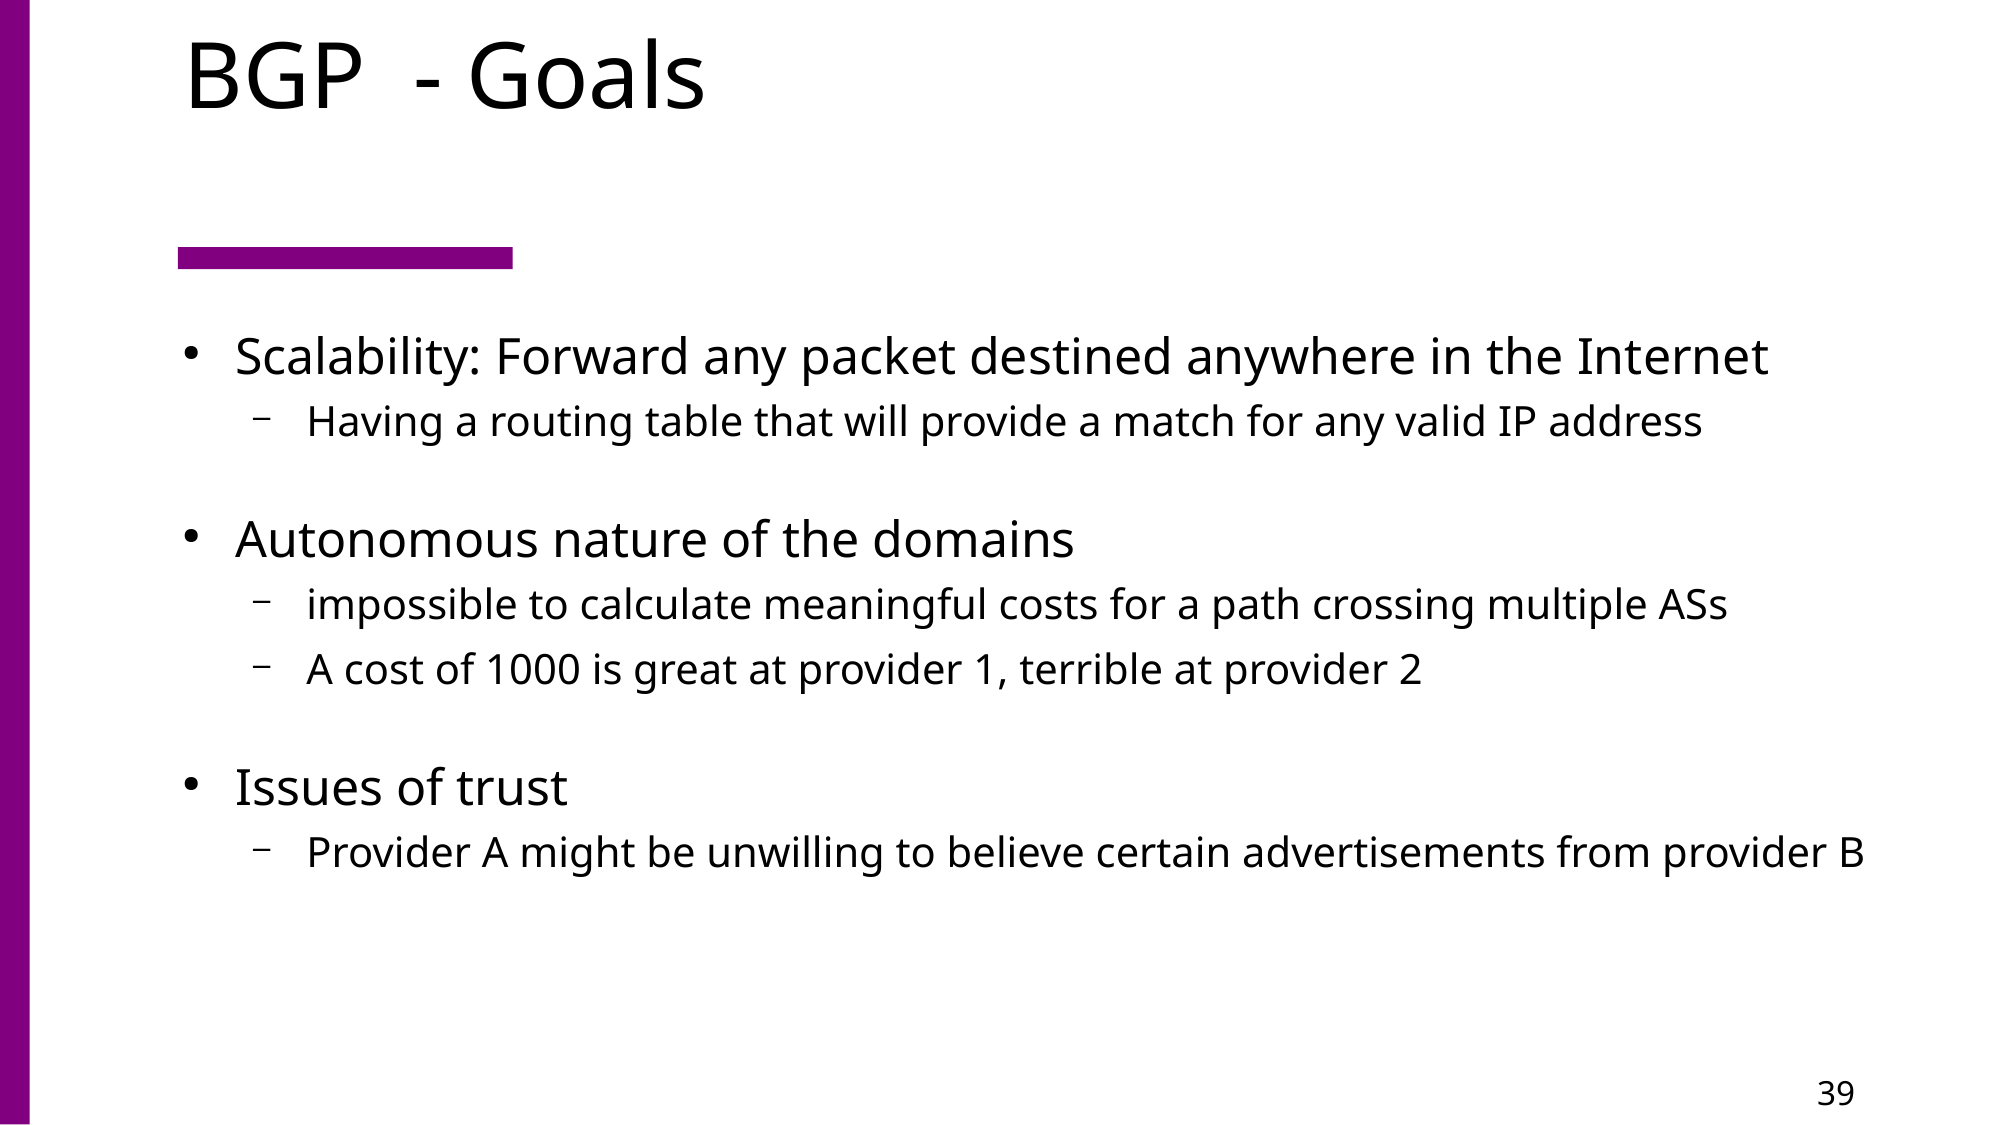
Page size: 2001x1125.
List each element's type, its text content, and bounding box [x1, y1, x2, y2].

list Scalability: Forward any packet destined anywhere in the Internet Having a routing table that will provide a match for any valid IP address Autonomous nature of the domains impossible to calculate meaningful costs for a path crossing multiple ASs A cost of 1000 is great at provider 1, terrible at provider 2 Issues of trust Provider A might be unwilling to believe certain advertisements from provider B [149, 184, 1959, 1024]
title BGP - Goals [133, 9, 1946, 135]
